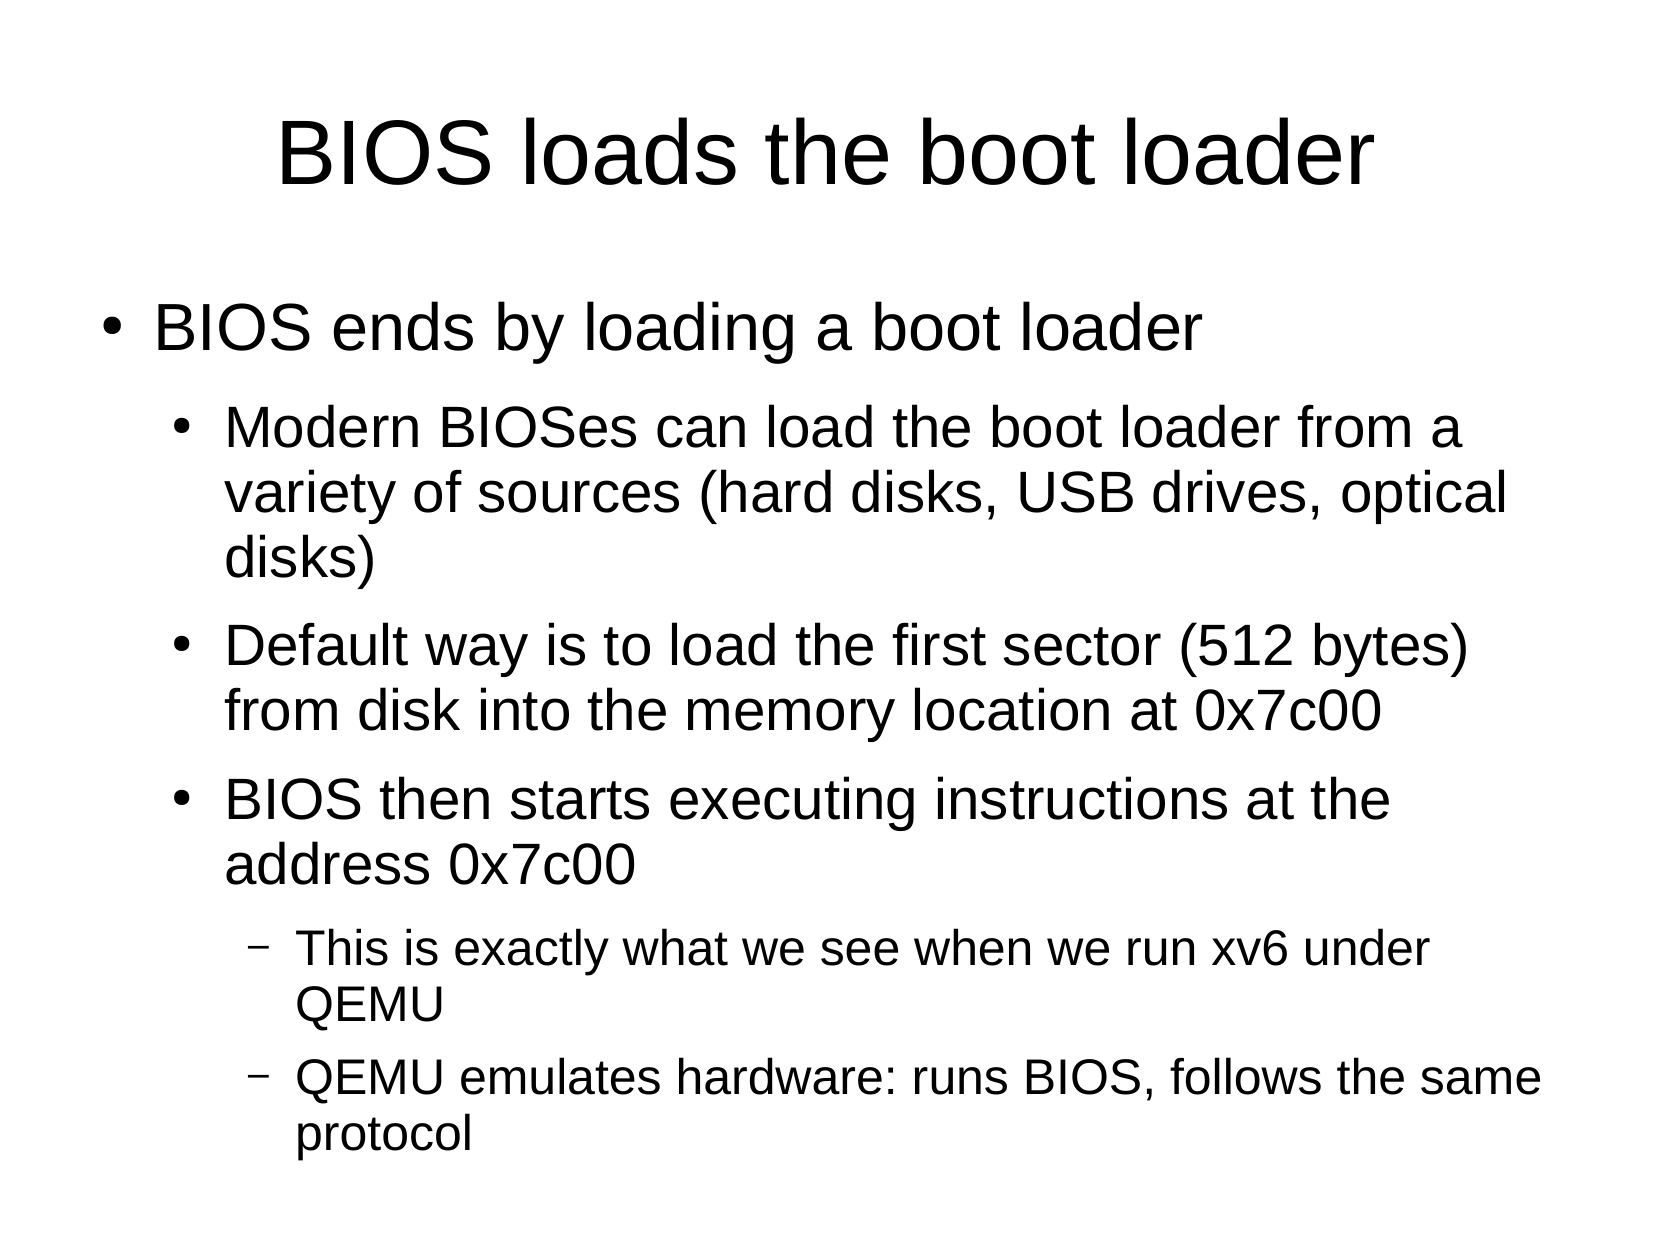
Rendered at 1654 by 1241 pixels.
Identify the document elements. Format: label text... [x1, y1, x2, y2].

list BIOS ends by loading a boot loader Modern BIOSes can load the boot loader from a variety of sources (hard disks, USB drives, optical disks) Default way is to load the first sector (512 bytes) from disk into the memory location at 0x7c00 BIOS then starts executing instructions at the address 0x7c00 This is exactly what we see when we run xv6 under QEMU QEMU emulates hardware: runs BIOS, follows the same protocol [82, 290, 1571, 1163]
title BIOS loads the boot loader [82, 49, 1571, 257]
